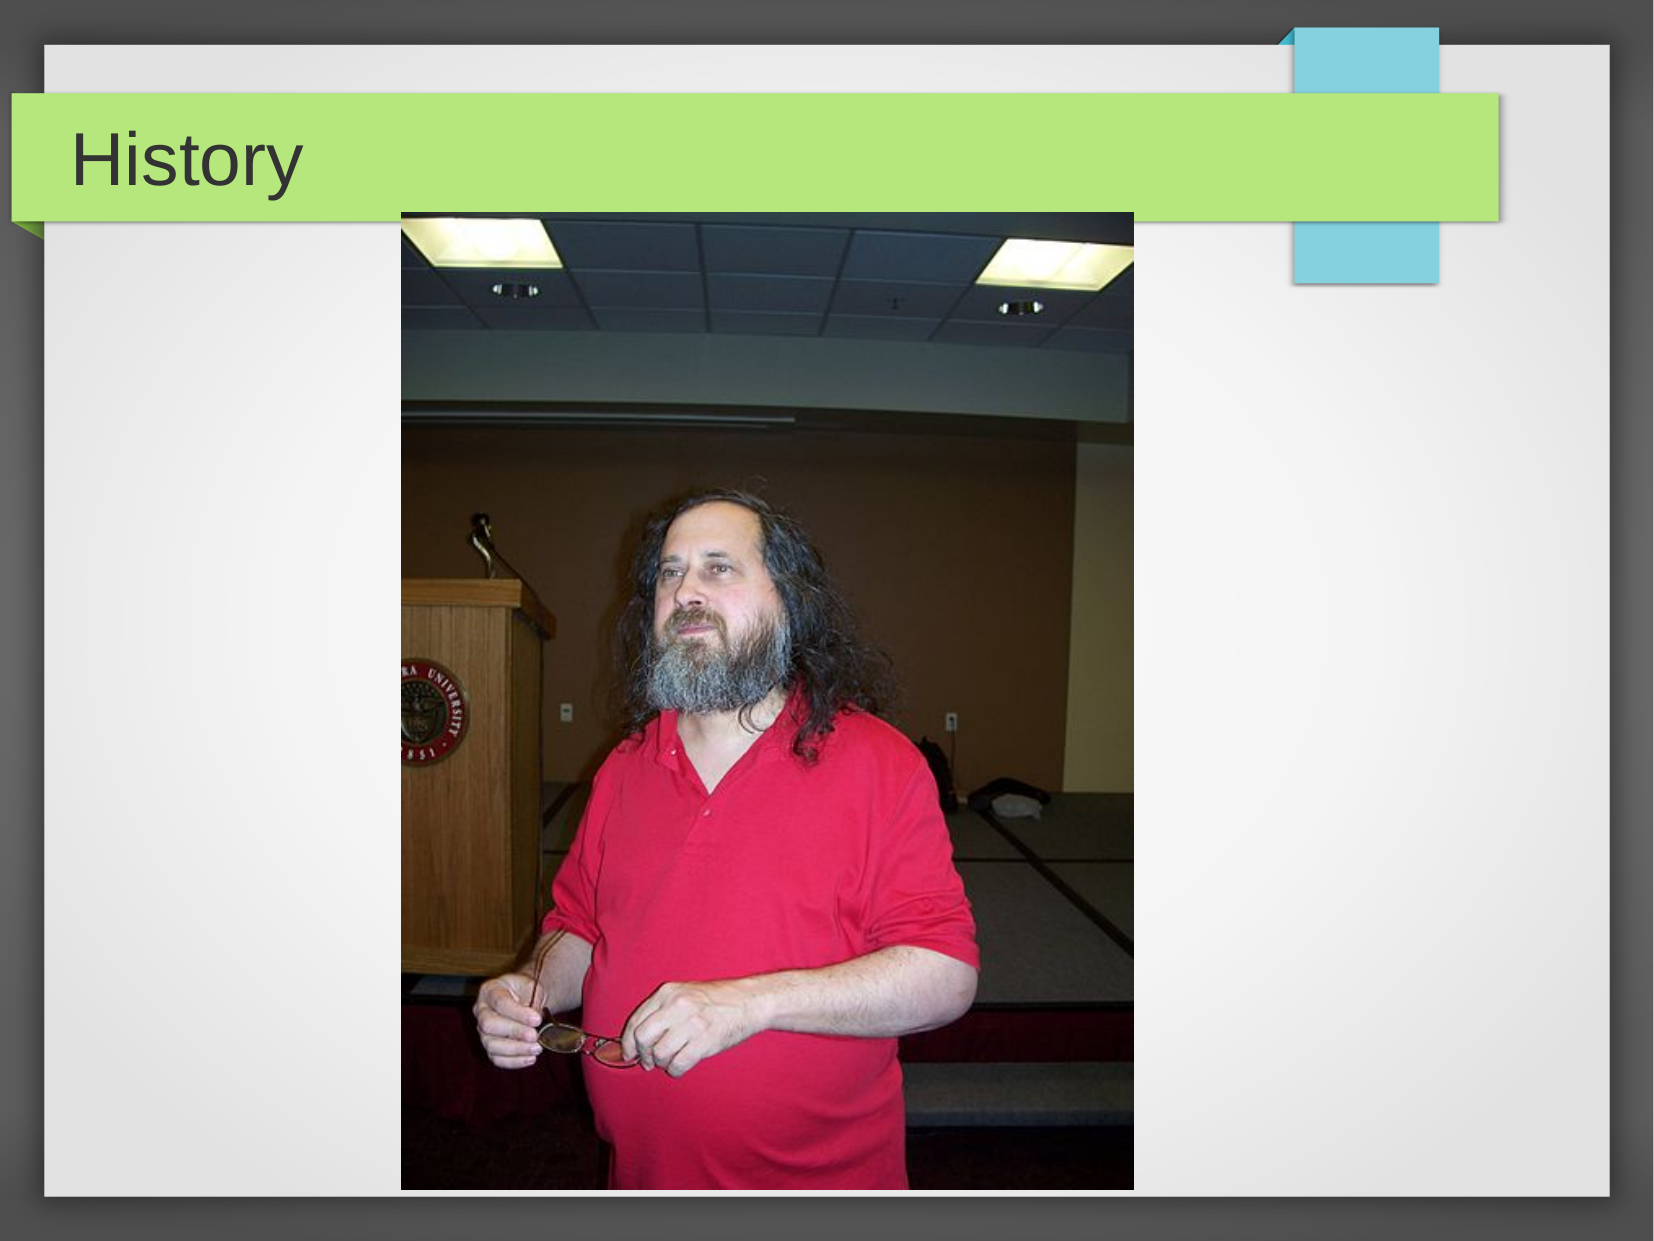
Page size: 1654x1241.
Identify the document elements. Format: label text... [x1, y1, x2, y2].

title History [70, 106, 1229, 213]
picture [0, 0, 1654, 1241]
